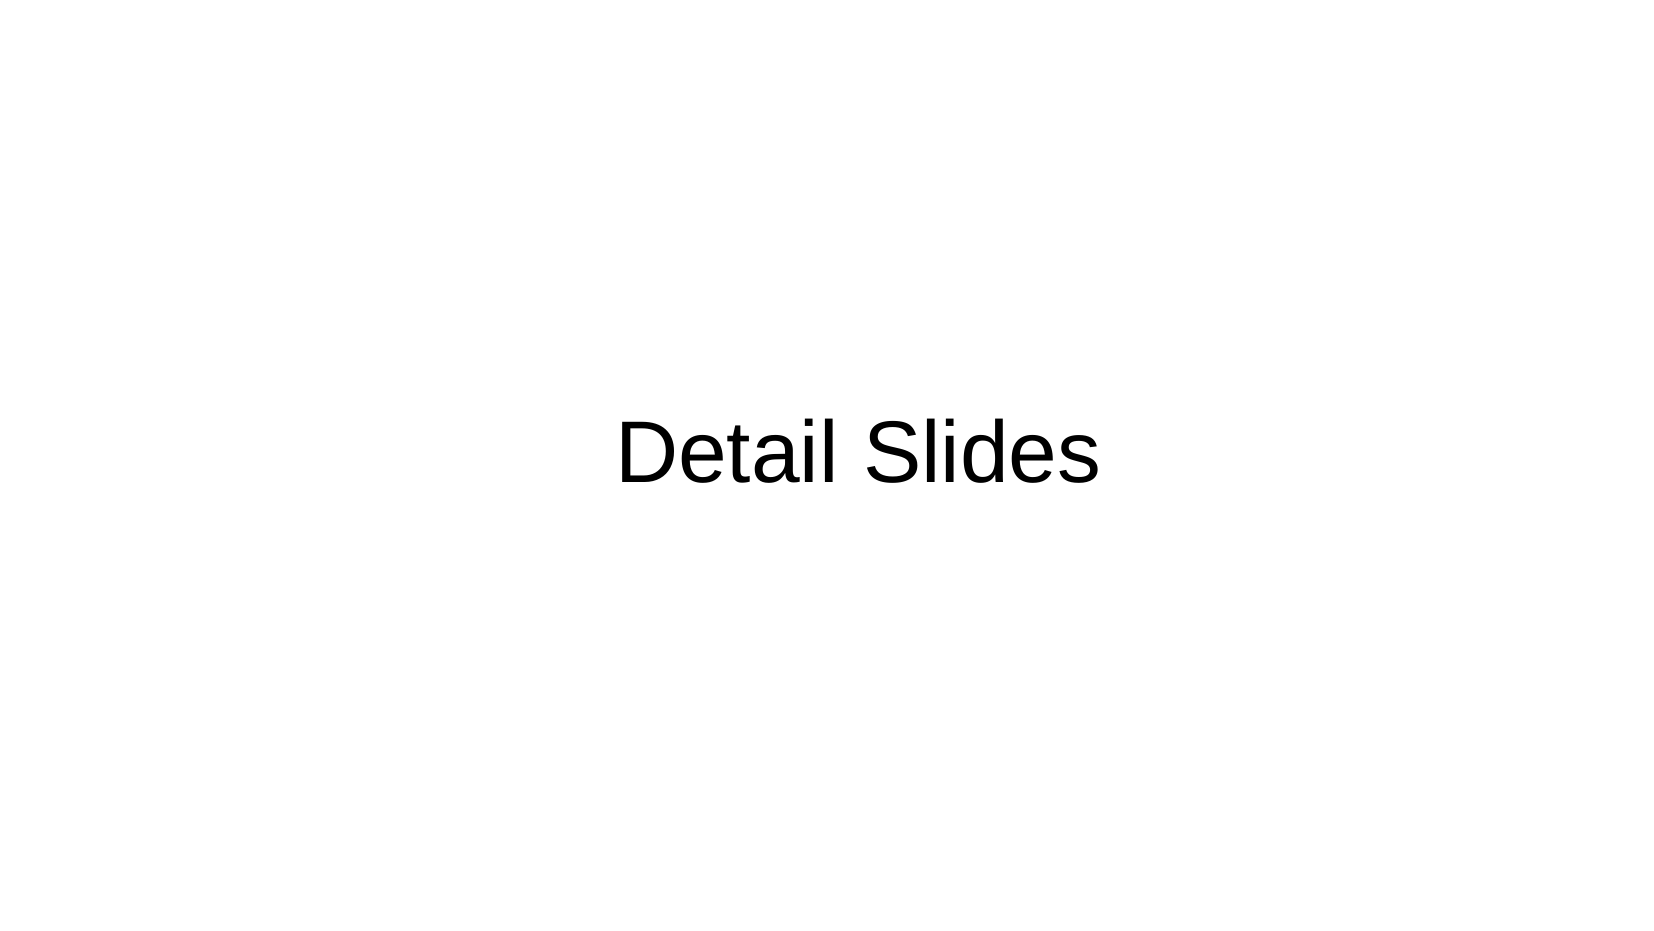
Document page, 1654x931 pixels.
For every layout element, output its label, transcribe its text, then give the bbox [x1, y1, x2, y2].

list Detail Slides [615, 402, 1158, 643]
